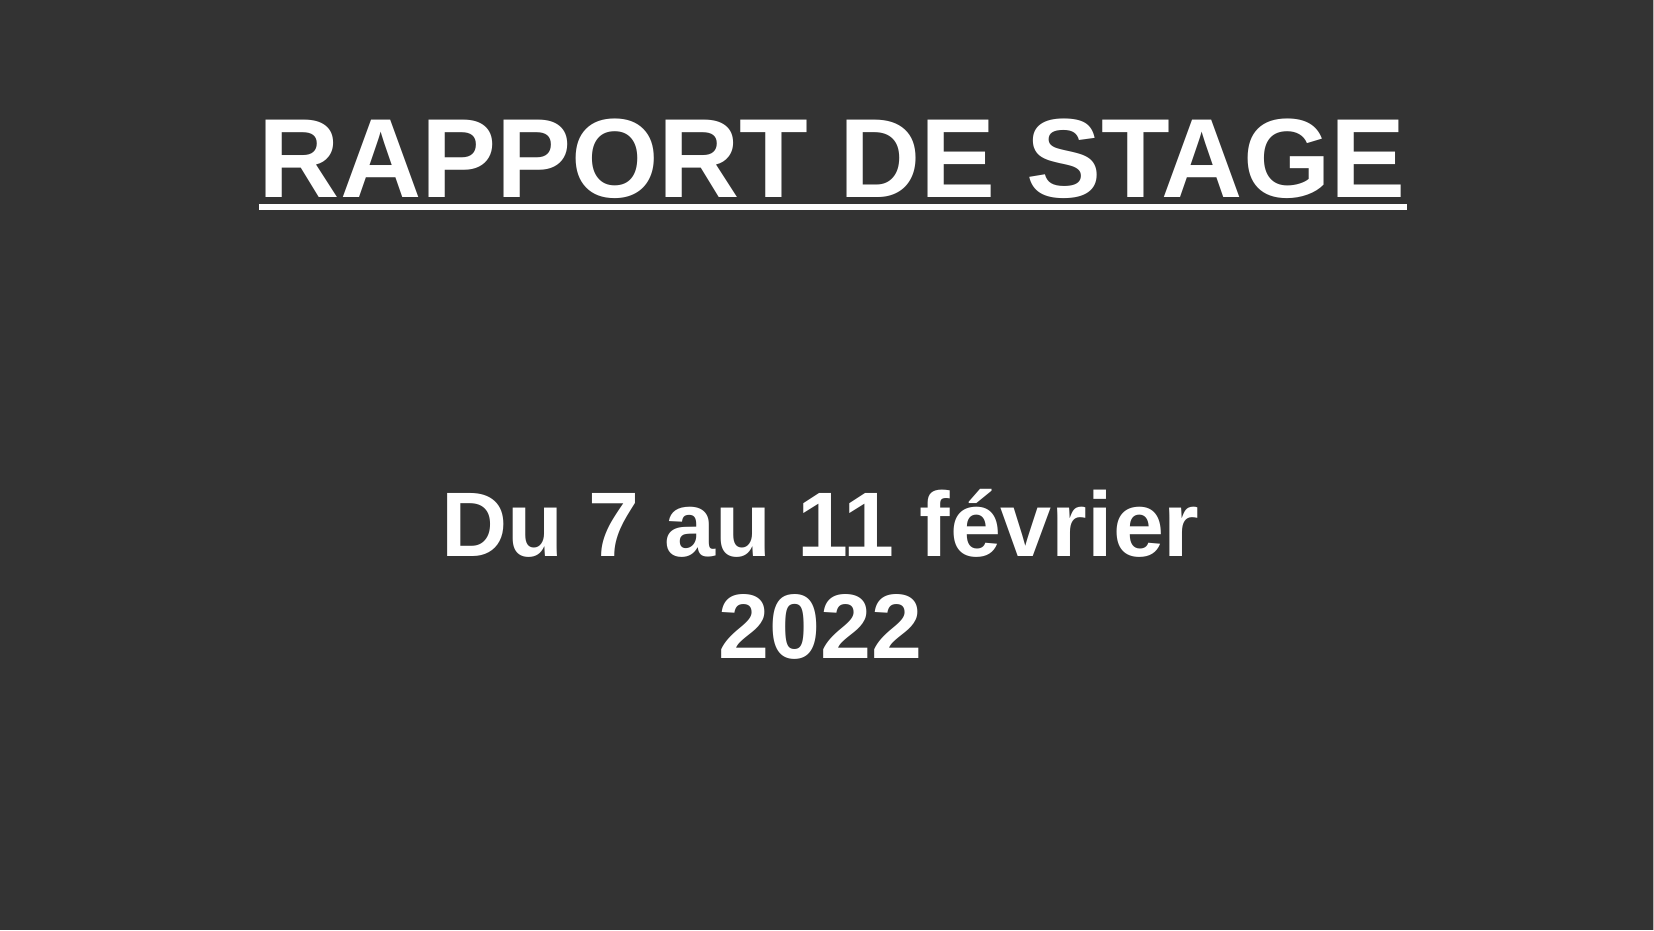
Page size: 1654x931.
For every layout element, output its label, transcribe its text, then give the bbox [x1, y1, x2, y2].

title Du 7 au 11 février 2022 [76, 472, 1565, 680]
title RAPPORT DE STAGE [88, 80, 1577, 237]
